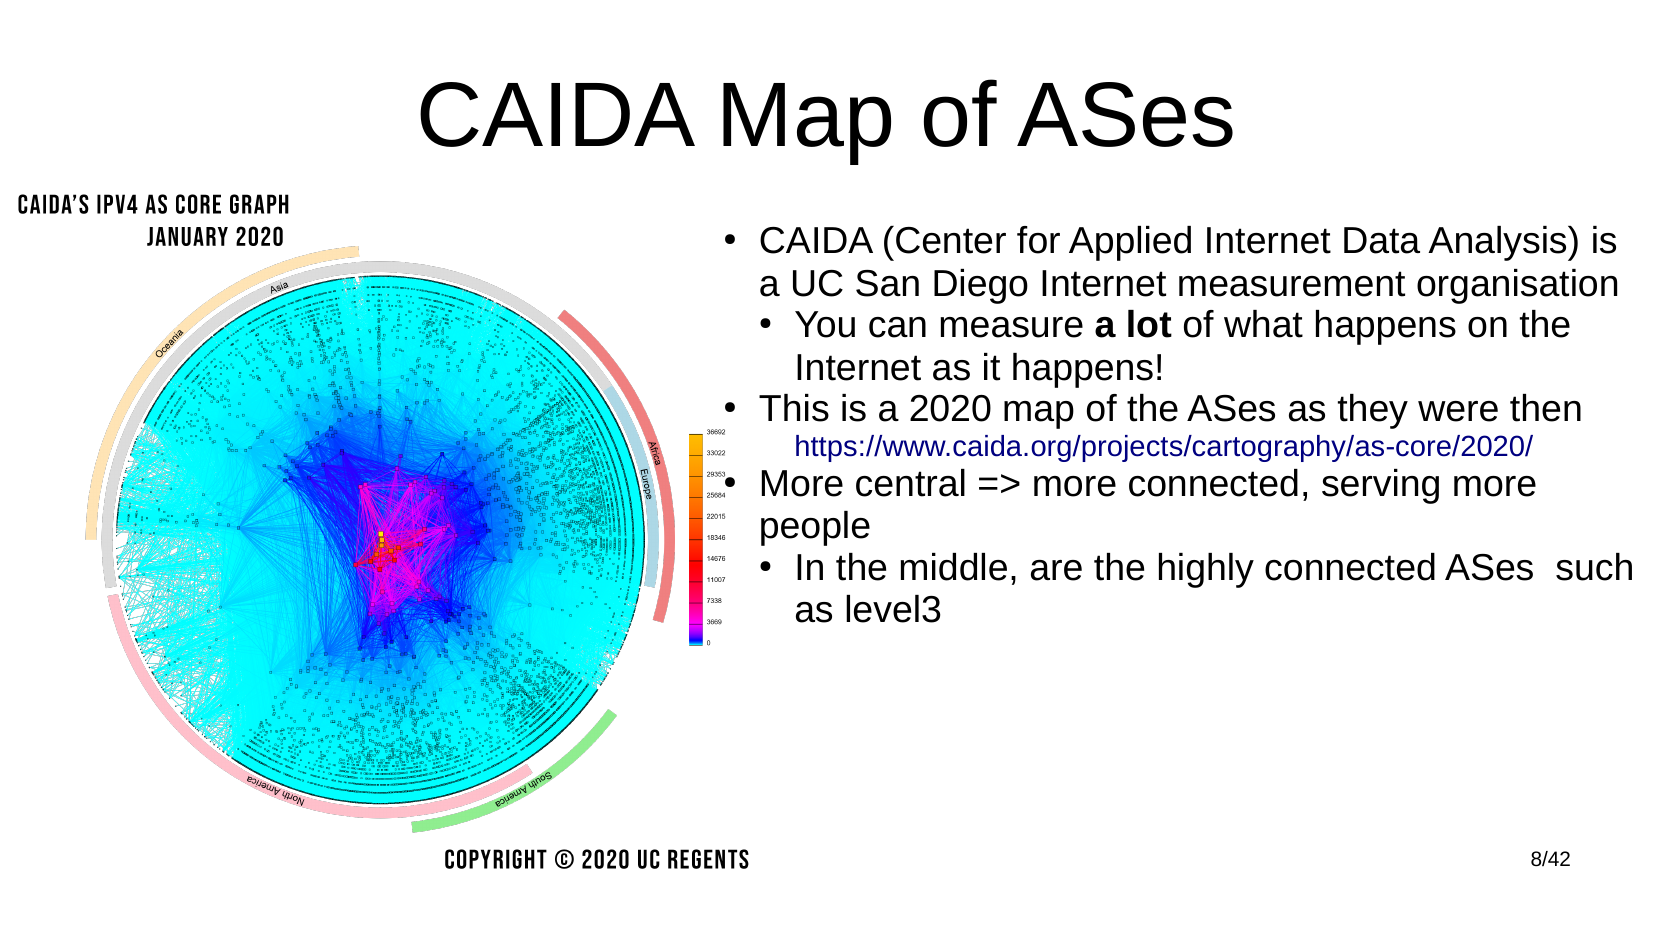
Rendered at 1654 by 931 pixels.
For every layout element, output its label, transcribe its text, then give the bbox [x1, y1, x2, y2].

picture [0, 165, 759, 875]
text_box CAIDA (Center for Applied Internet Data Analysis) is a UC San Diego Internet measurement organisation You can measure a lot of what happens on the Internet as it happens! This is a 2020 map of the ASes as they were then https://www.caida.org/projects/cartography/as-core/2020/ More central => more connected, serving more people In the middle, are the highly connected ASes such as level3 [759, 212, 1654, 815]
title CAIDA Map of ASes [82, 37, 1571, 193]
